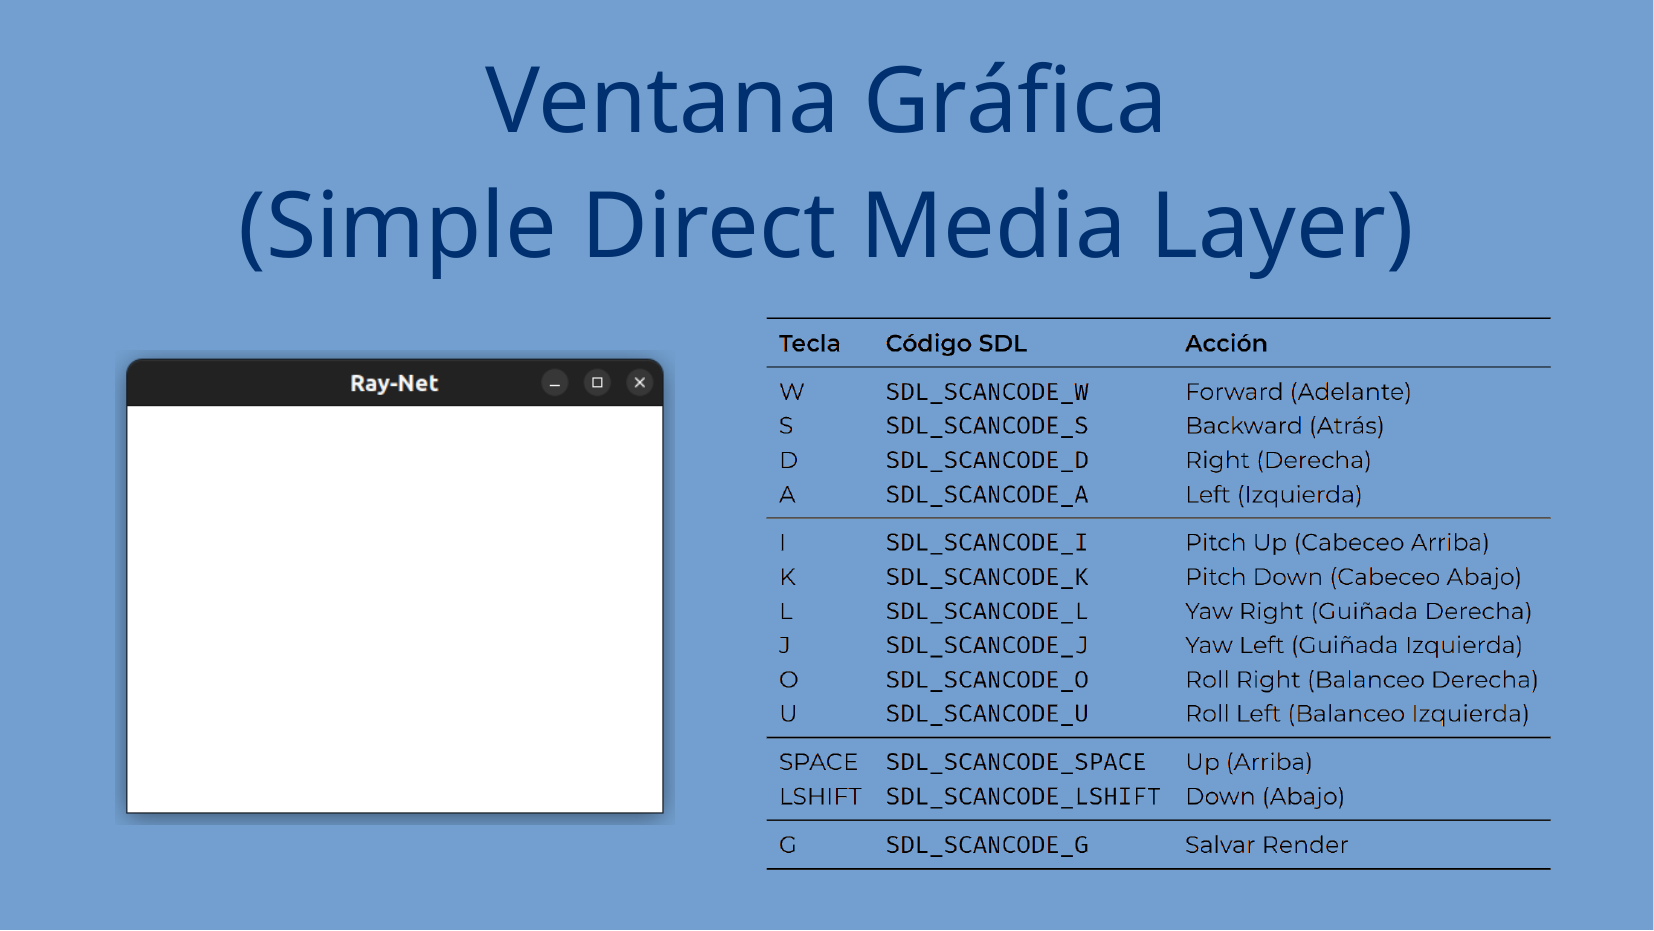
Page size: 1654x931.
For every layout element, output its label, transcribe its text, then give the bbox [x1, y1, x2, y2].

title Ventana Gráfica (Simple Direct Media Layer) [82, 37, 1571, 281]
picture [115, 350, 676, 826]
picture [750, 299, 1579, 893]
